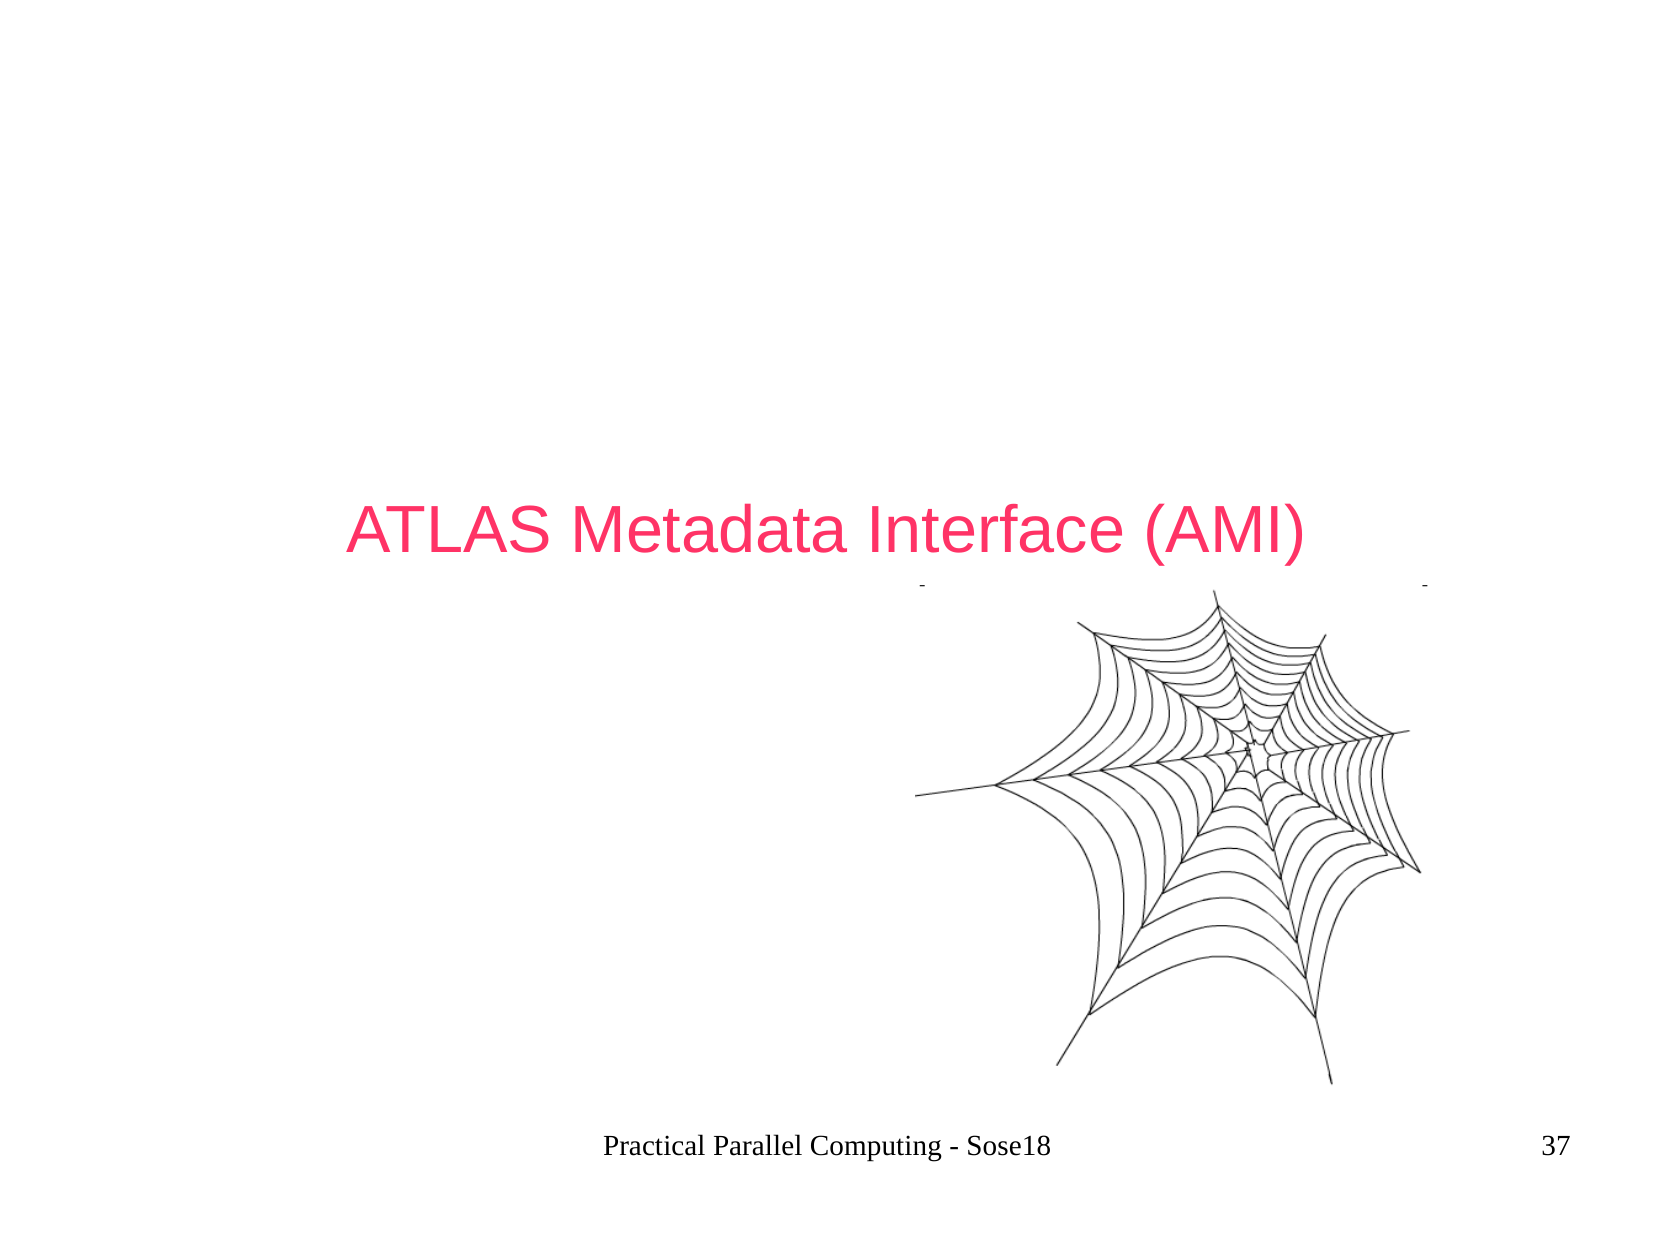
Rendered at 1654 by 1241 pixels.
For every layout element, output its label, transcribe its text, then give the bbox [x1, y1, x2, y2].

subtitle ATLAS Metadata Interface (AMI) [82, 49, 1571, 1010]
picture [915, 584, 1441, 1097]
